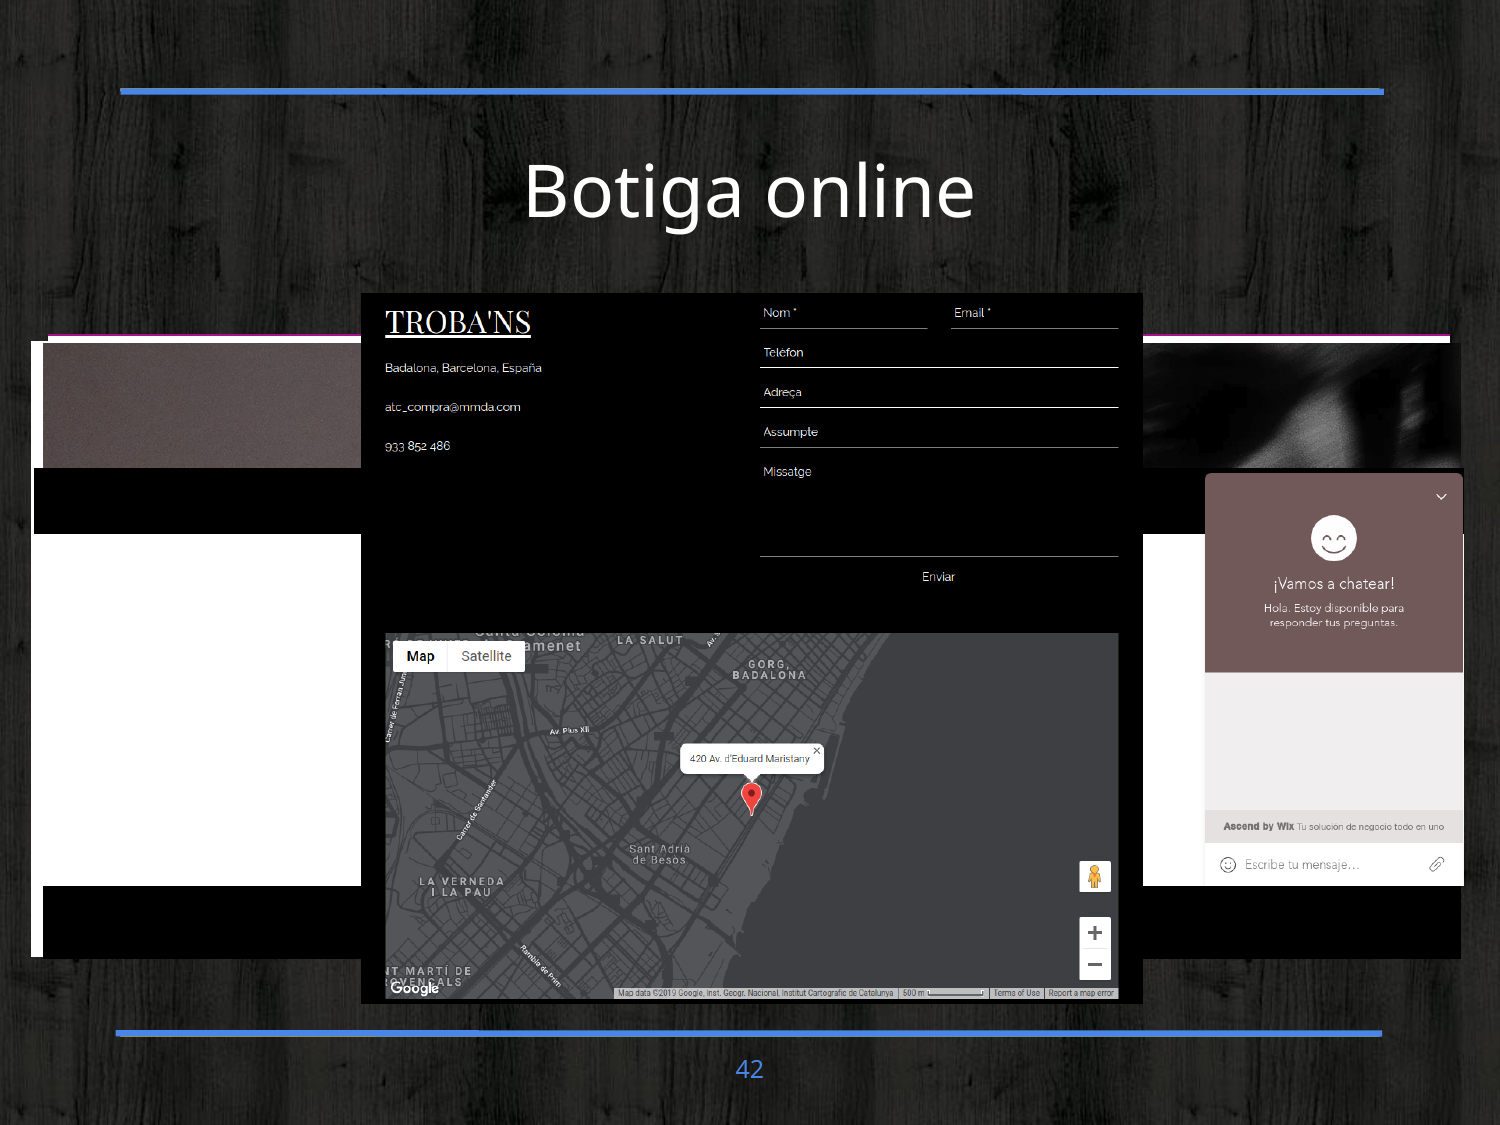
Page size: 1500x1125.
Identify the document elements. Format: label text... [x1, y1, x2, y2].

text_box Botiga online [469, 129, 1031, 239]
picture [0, 0, 1500, 1125]
slide_number 42 [705, 1038, 795, 1125]
